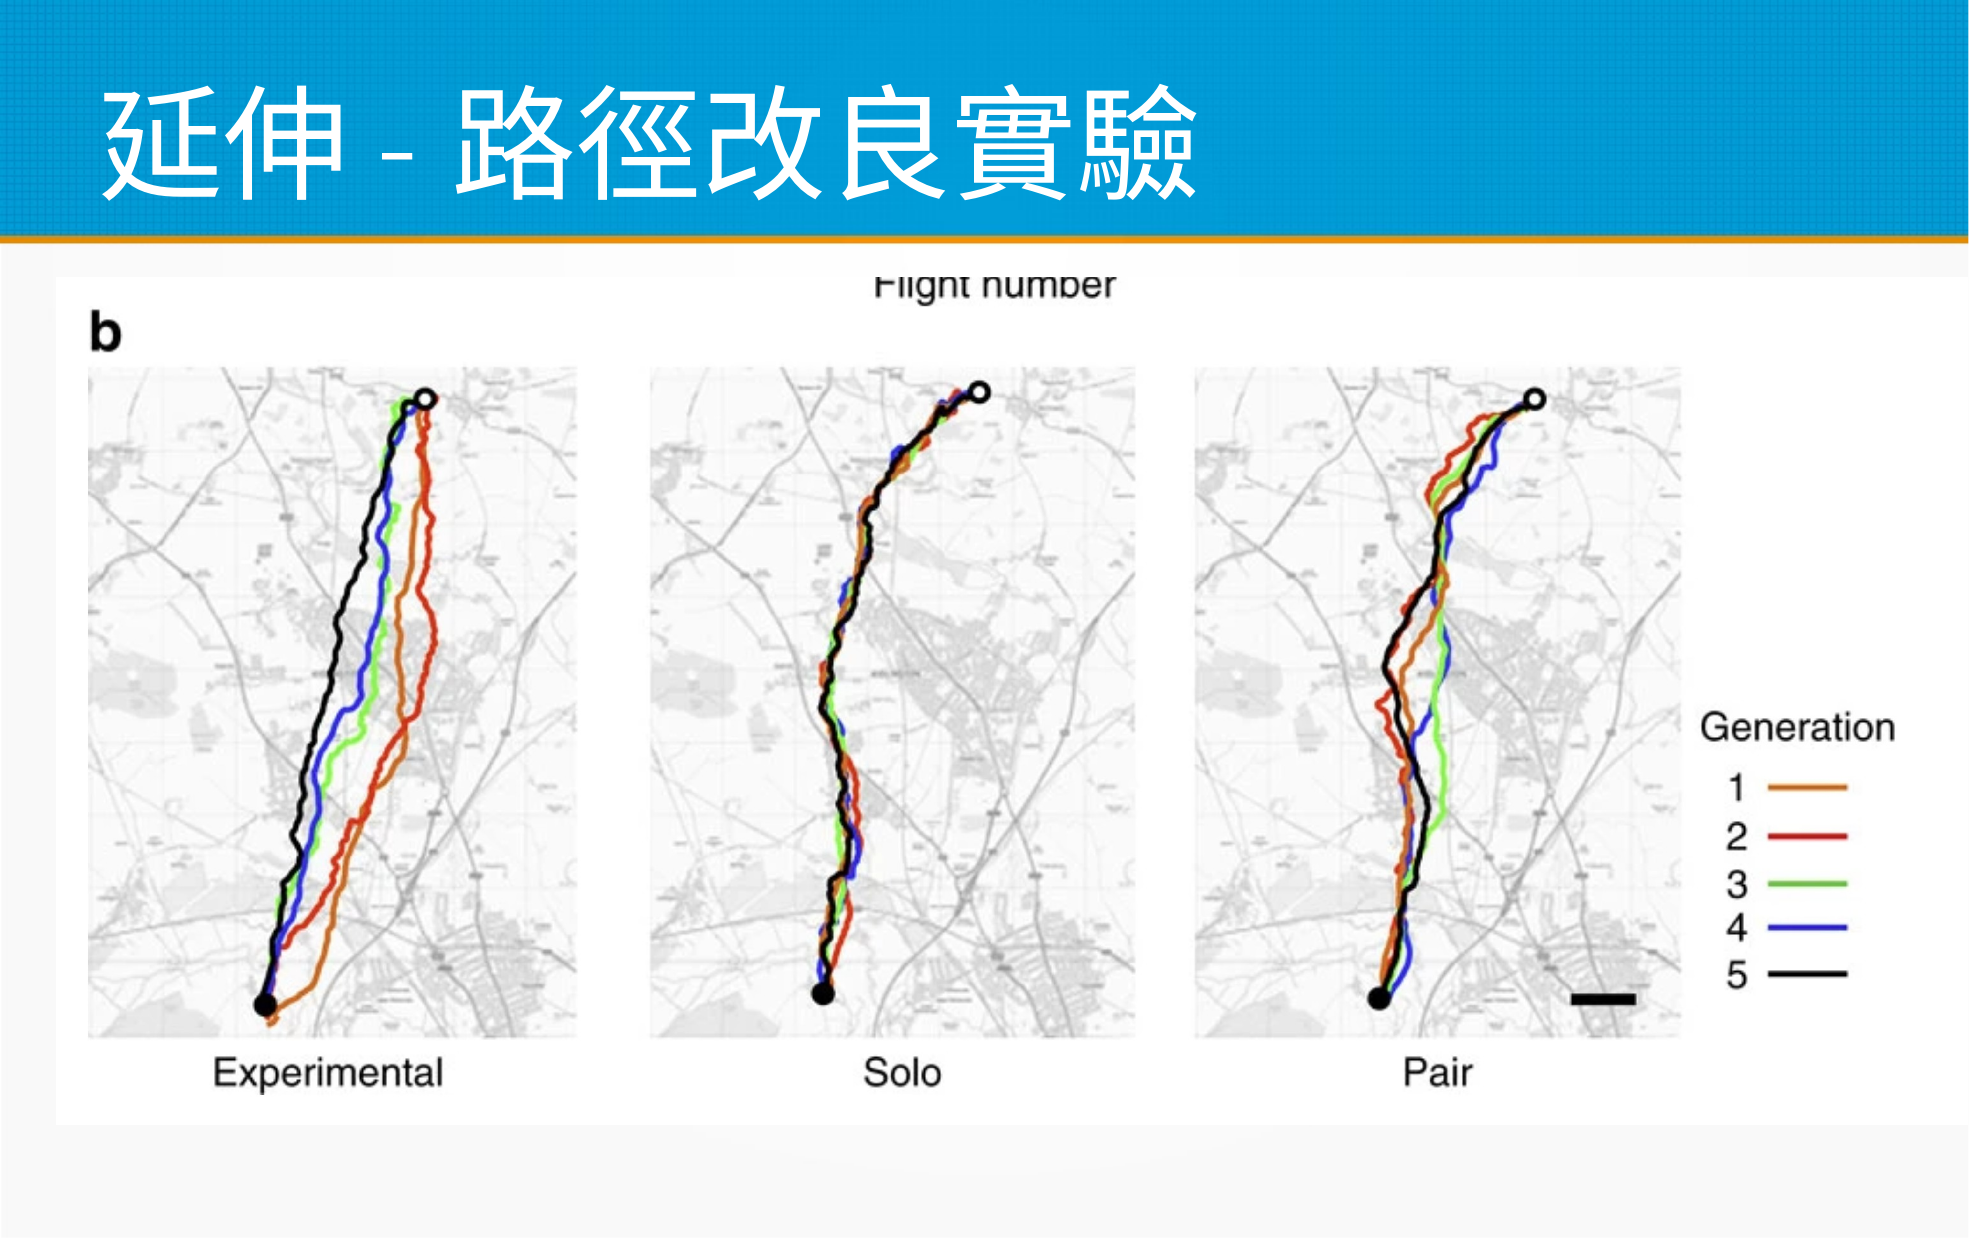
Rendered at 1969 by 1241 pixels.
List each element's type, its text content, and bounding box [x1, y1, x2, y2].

picture [0, 233, 1969, 1241]
title 延伸-路徑改良實驗 [98, 19, 1870, 227]
